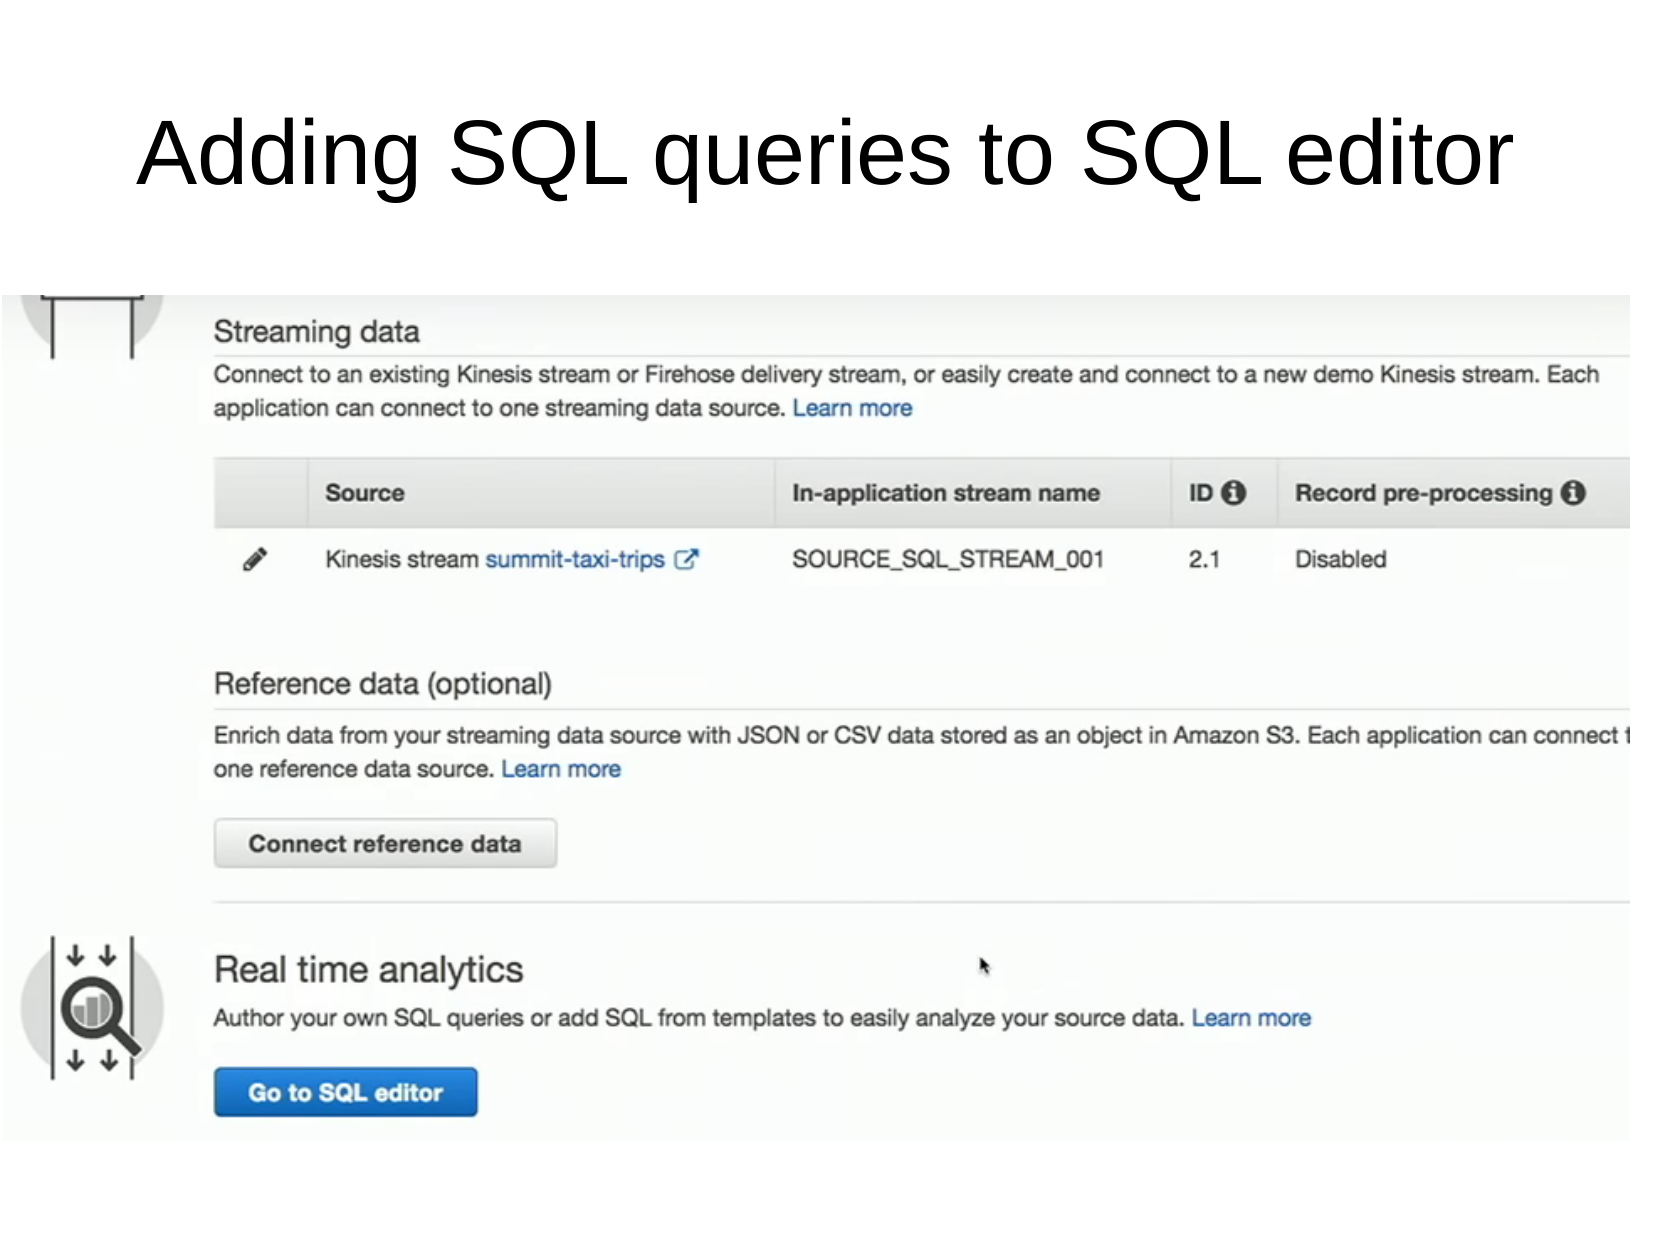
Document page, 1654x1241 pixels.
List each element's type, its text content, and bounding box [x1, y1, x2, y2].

title Adding SQL queries to SQL editor [82, 49, 1571, 257]
picture [2, 295, 1630, 1141]
